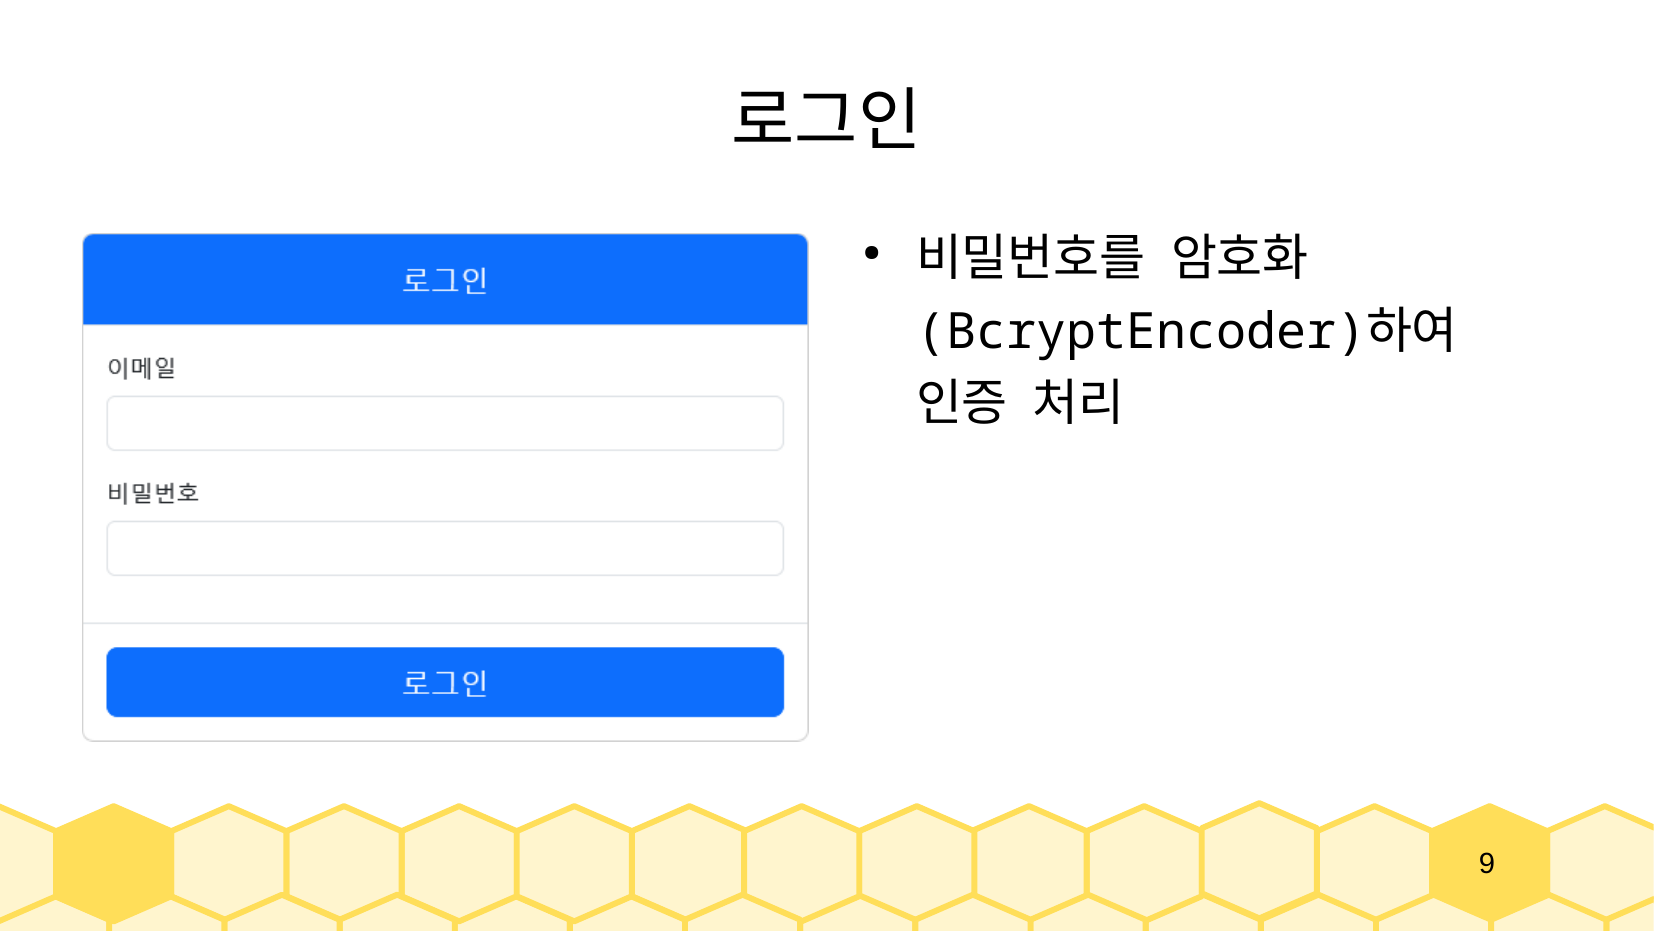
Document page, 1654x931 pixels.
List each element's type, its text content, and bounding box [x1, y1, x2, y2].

title 로그인 [82, 37, 1571, 193]
list 비밀번호를 암호화(BcryptEncoder)하여 인증 처리 [845, 217, 1572, 758]
picture [82, 233, 809, 742]
